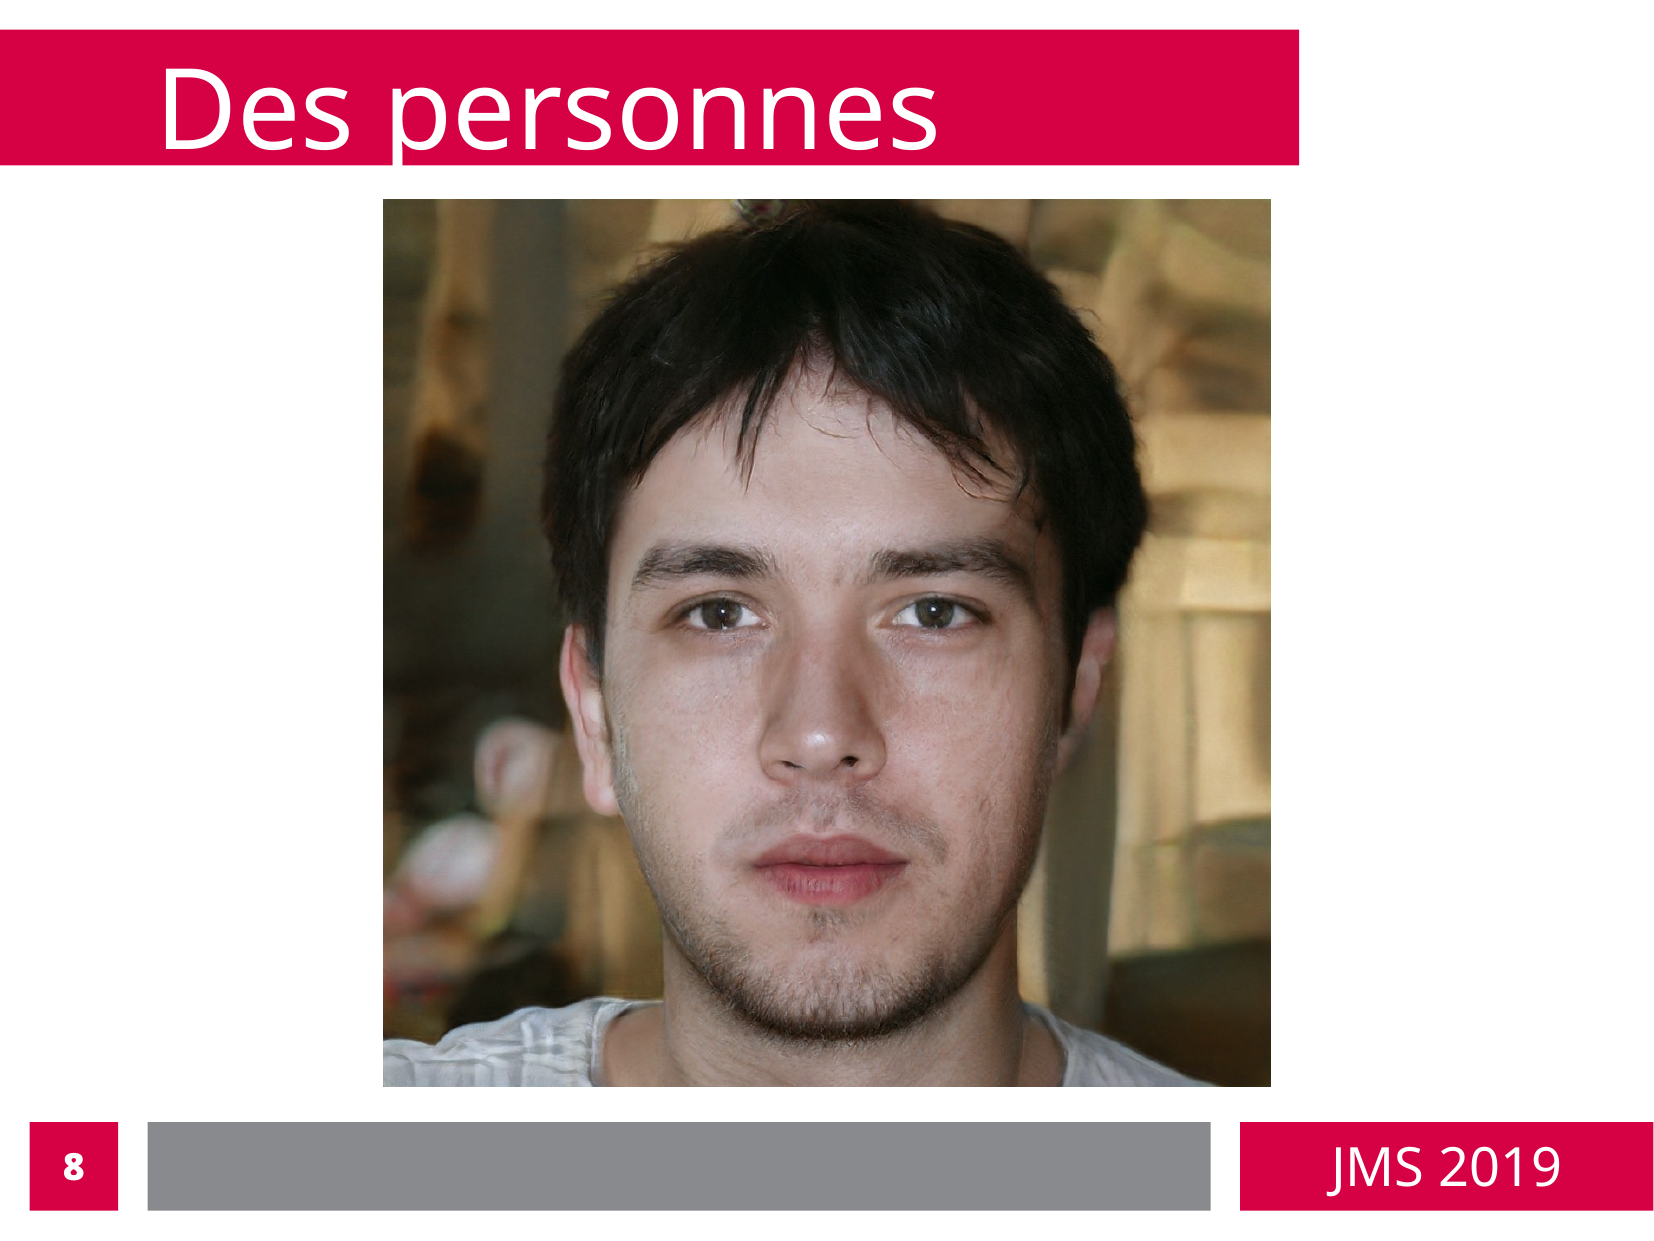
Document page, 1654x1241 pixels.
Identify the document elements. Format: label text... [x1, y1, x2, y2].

picture [383, 199, 1271, 1087]
title Des personnes [0, 29, 1229, 178]
